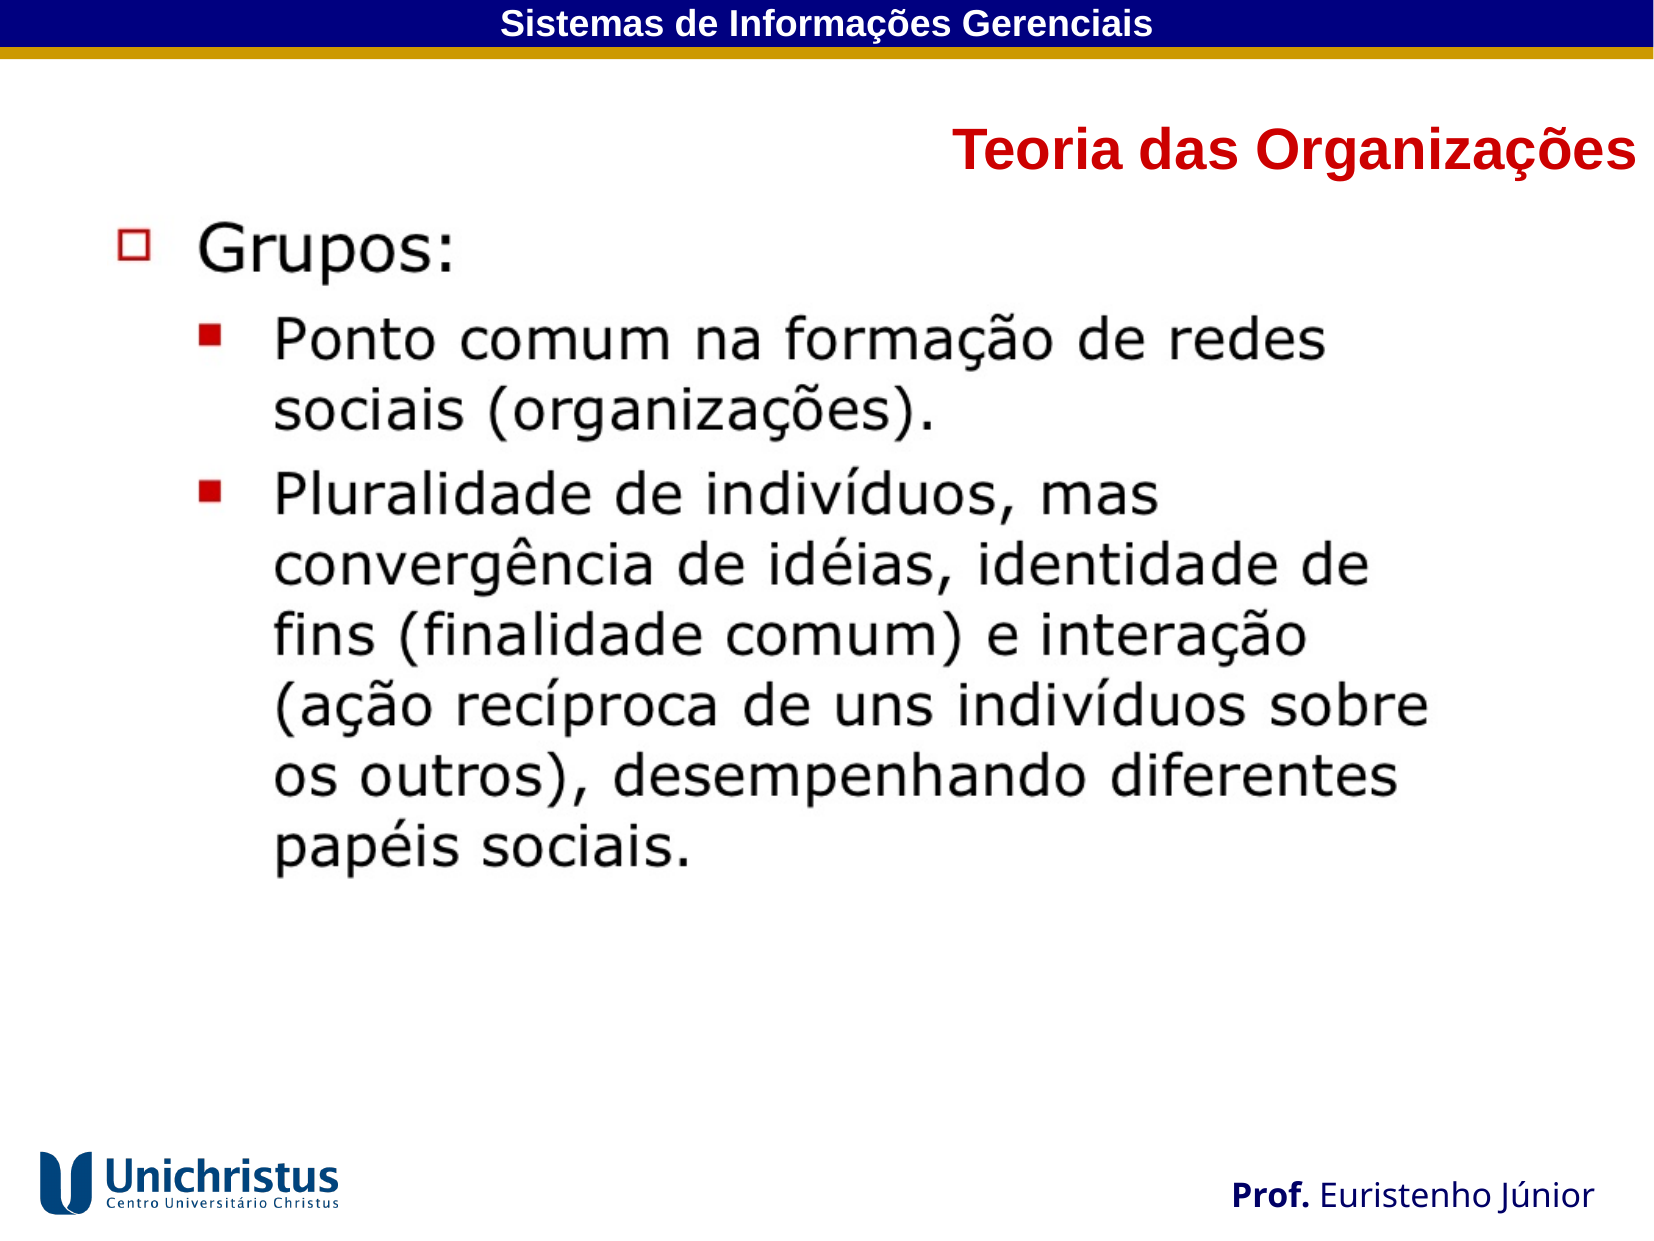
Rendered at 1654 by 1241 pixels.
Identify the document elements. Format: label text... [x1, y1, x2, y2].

text_box Prof. Euristenho Júnior [1216, 1163, 1654, 1224]
picture [35, 1148, 343, 1217]
text_box Sistemas de Informações Gerenciais [0, 0, 1654, 47]
picture [107, 214, 1447, 893]
text_box Teoria das Organizações [937, 109, 1654, 189]
text_box [0, 47, 1654, 60]
